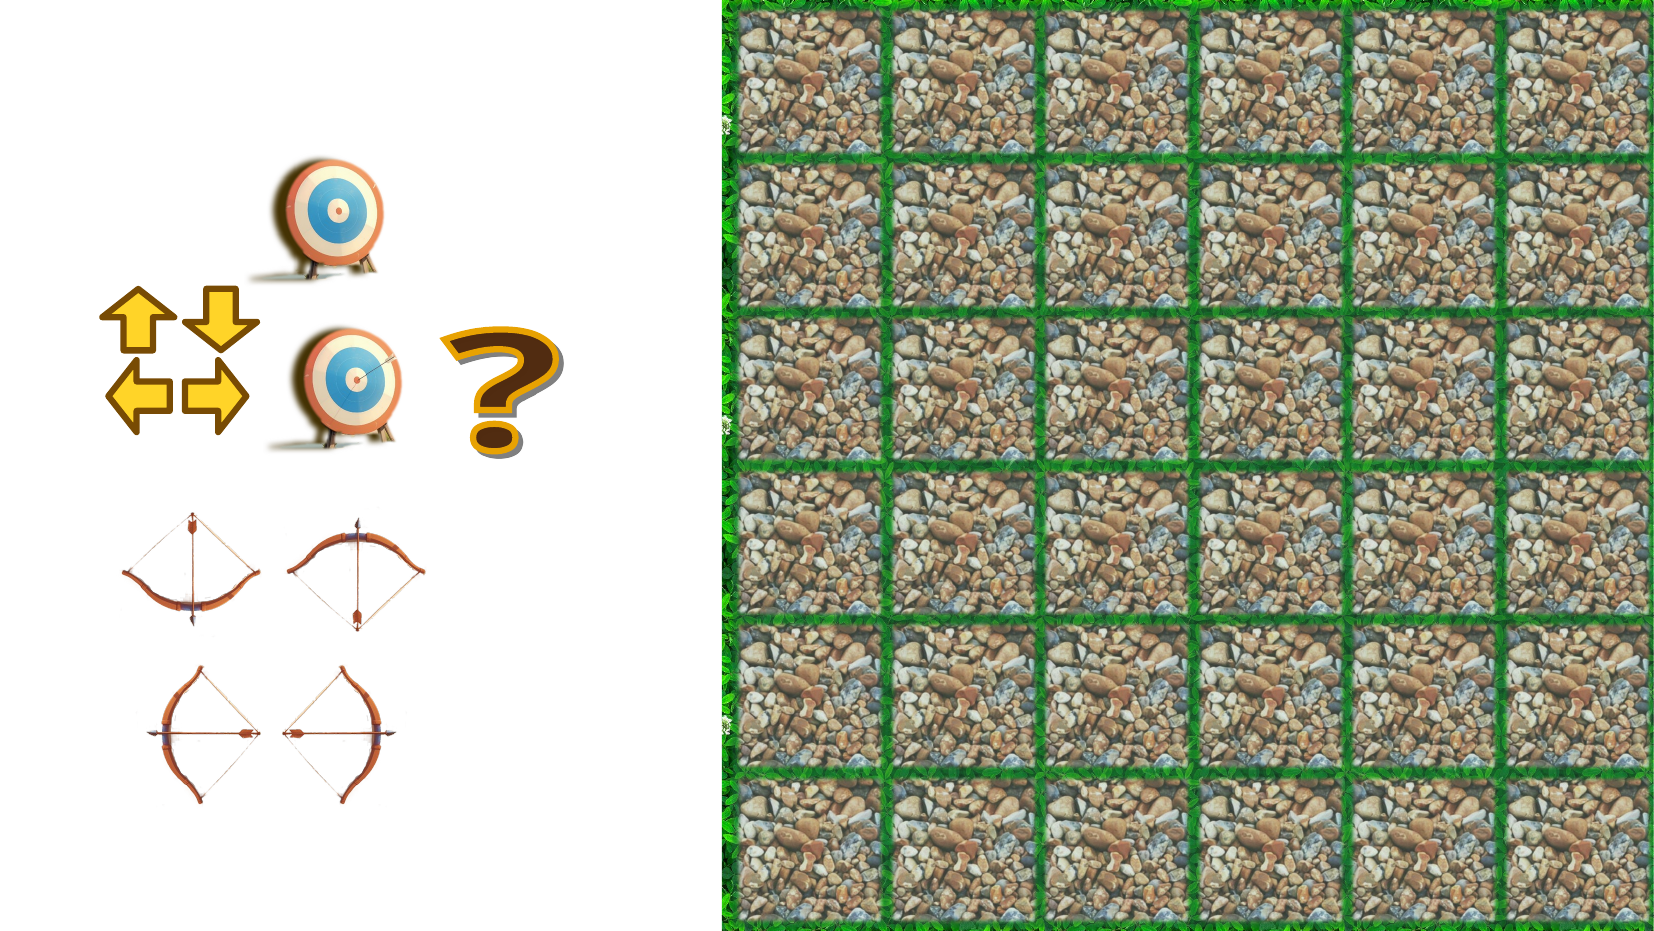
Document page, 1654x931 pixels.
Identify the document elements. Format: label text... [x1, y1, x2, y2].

text_box [1351, 469, 1497, 616]
text_box [736, 469, 883, 616]
text_box [736, 316, 883, 462]
text_box [1044, 776, 1190, 923]
text_box [890, 8, 1037, 155]
text_box [736, 623, 883, 769]
text_box [1351, 623, 1497, 769]
text_box [1505, 623, 1651, 769]
text_box [890, 469, 1037, 616]
text_box [890, 776, 1037, 923]
text_box [1505, 8, 1651, 155]
text_box [1351, 316, 1497, 462]
text_box [736, 8, 883, 155]
picture [260, 130, 411, 281]
text_box [1505, 316, 1651, 462]
text_box [1044, 469, 1190, 616]
text_box [185, 288, 258, 351]
text_box [736, 162, 883, 309]
text_box [108, 360, 170, 433]
picture [281, 658, 432, 809]
text_box [1044, 8, 1190, 155]
text_box [736, 776, 883, 923]
text_box [1351, 162, 1497, 309]
text_box [1044, 623, 1190, 769]
text_box [1197, 162, 1344, 309]
text_box [1044, 162, 1190, 309]
text_box [1197, 8, 1344, 155]
text_box [1197, 316, 1344, 462]
text_box [102, 288, 175, 351]
text_box [184, 360, 247, 433]
text_box [1044, 316, 1190, 462]
text_box [1351, 776, 1497, 923]
text_box [890, 162, 1037, 309]
text_box [1197, 623, 1344, 769]
text_box [1505, 469, 1651, 616]
text_box [890, 623, 1037, 769]
text_box [1505, 776, 1651, 923]
text_box [1197, 469, 1344, 616]
text_box [1197, 776, 1344, 923]
text_box [890, 316, 1037, 462]
picture [281, 481, 432, 632]
text_box [1351, 8, 1497, 155]
text_box [721, 0, 1654, 931]
text_box [1505, 162, 1651, 309]
text_box ? [473, 423, 516, 452]
text_box ? [444, 329, 556, 410]
picture [278, 299, 429, 450]
picture [110, 511, 267, 809]
